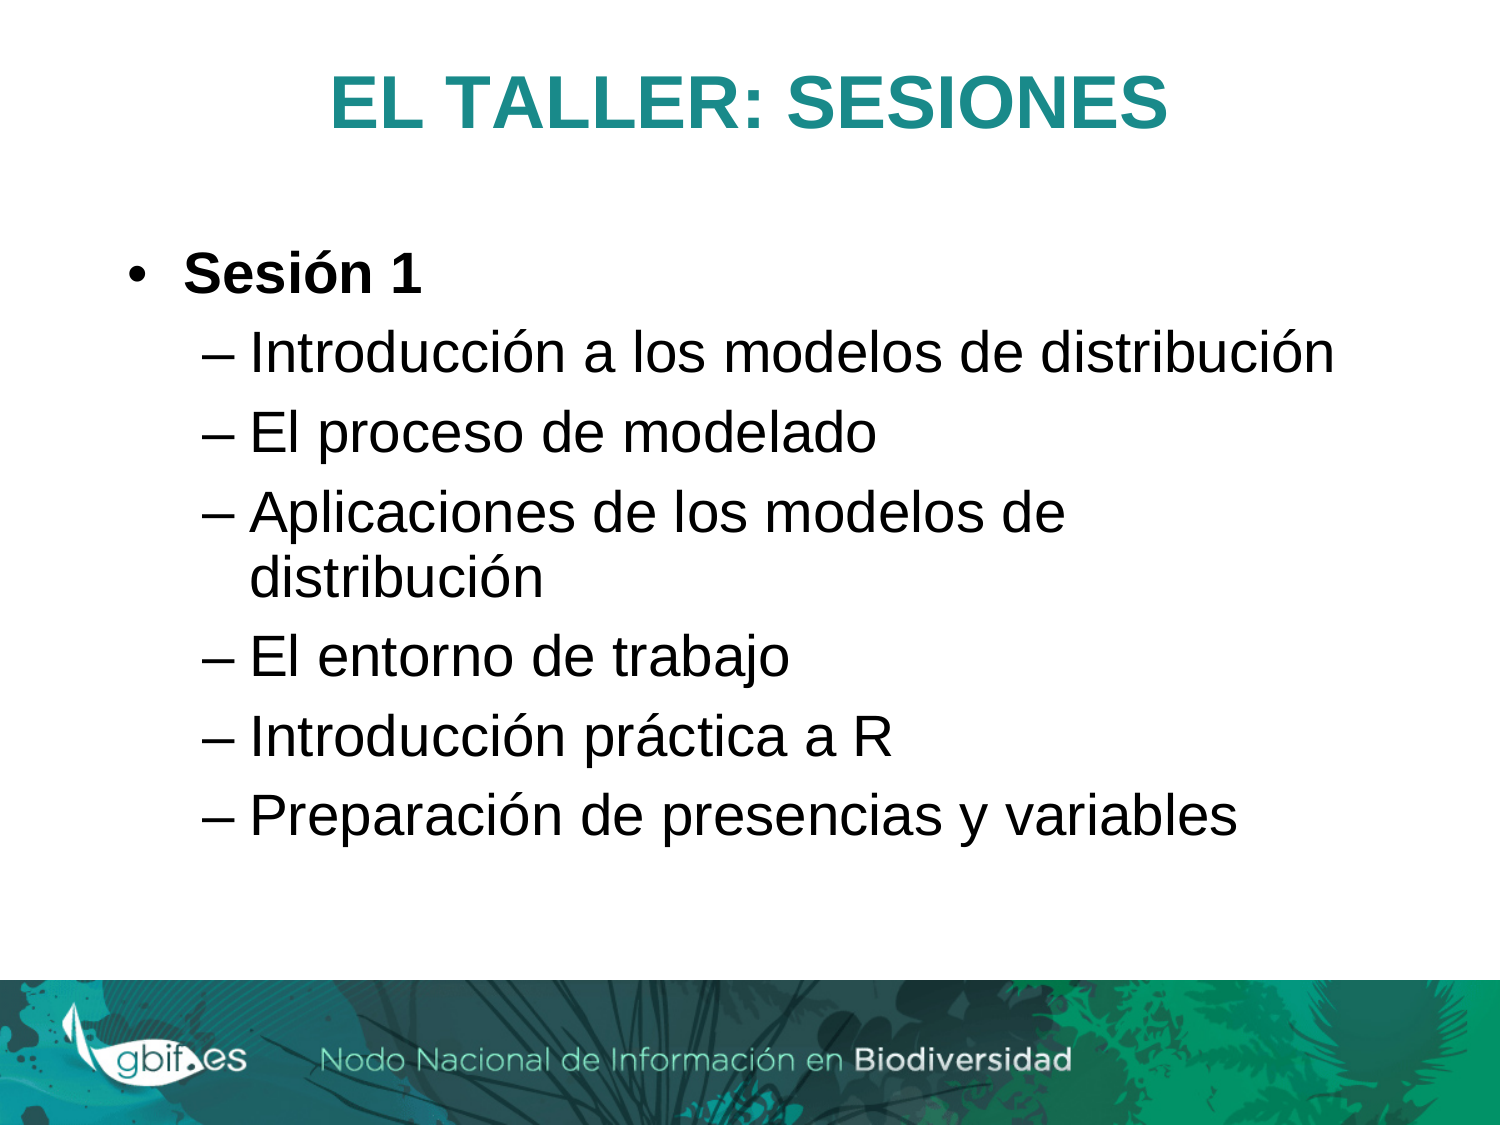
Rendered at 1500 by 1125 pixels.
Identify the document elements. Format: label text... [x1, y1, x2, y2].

picture [0, 980, 1500, 1125]
title EL TALLER: SESIONES [112, 32, 1388, 173]
list Sesión 1 Introducción a los modelos de distribución El proceso de modelado Aplicaciones de los modelos de distribución El entorno de trabajo Introducción práctica a R Preparación de presencias y variables [112, 232, 1388, 973]
